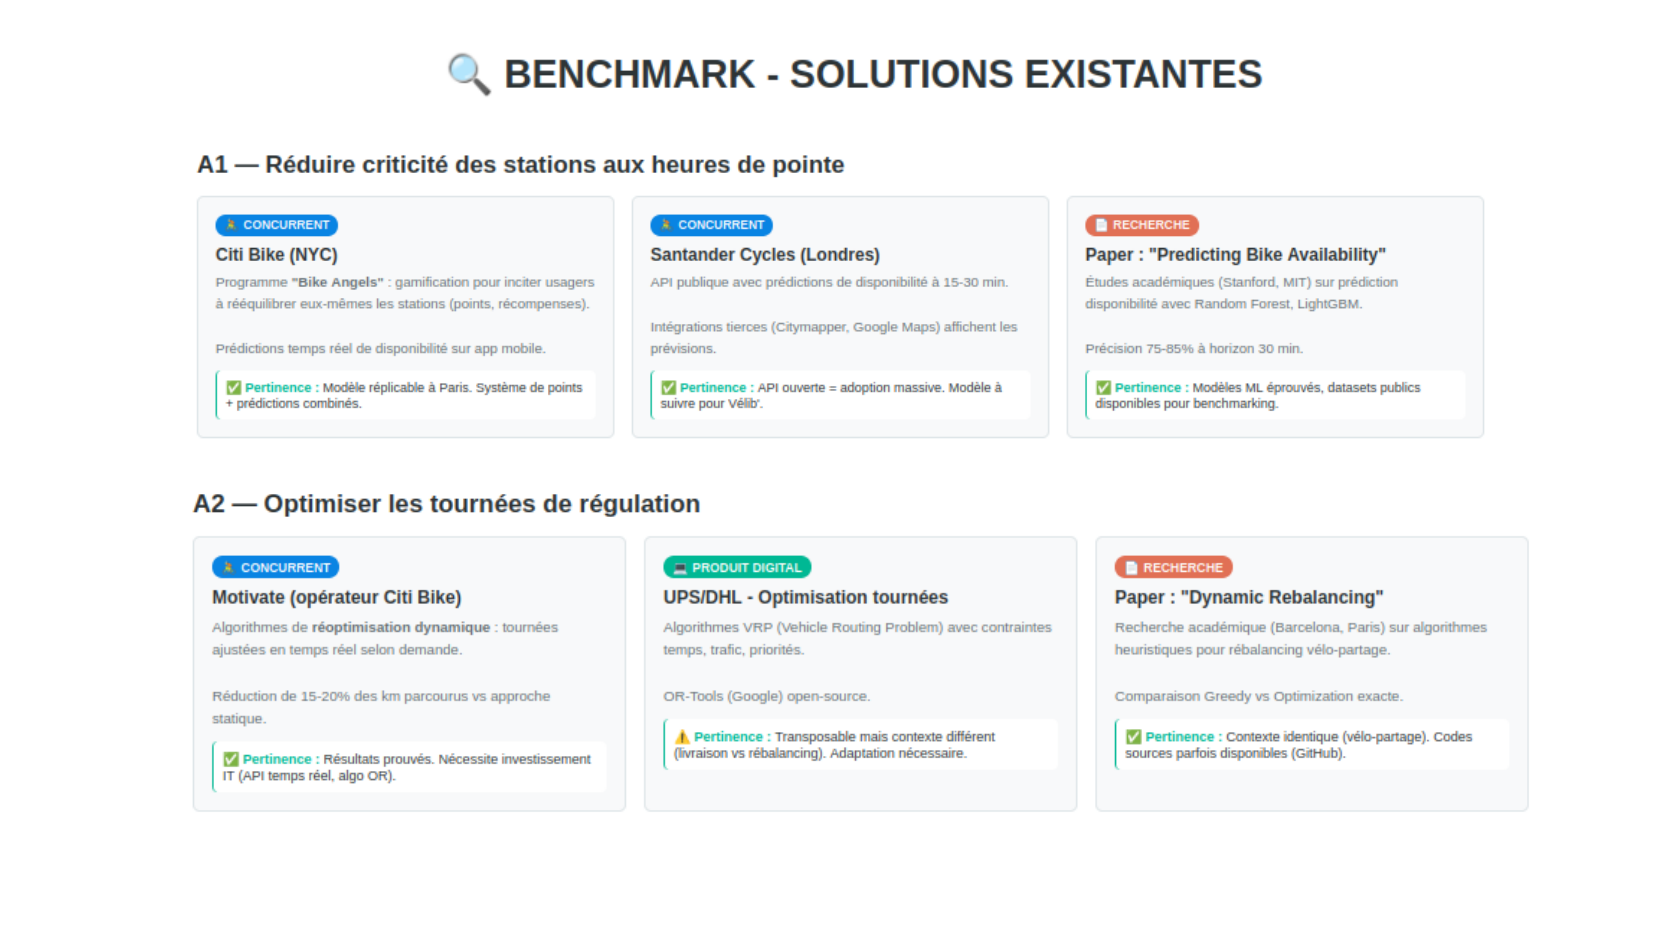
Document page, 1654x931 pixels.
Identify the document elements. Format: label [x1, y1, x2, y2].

picture [432, 37, 1276, 108]
picture [187, 487, 1538, 821]
picture [187, 147, 1496, 451]
